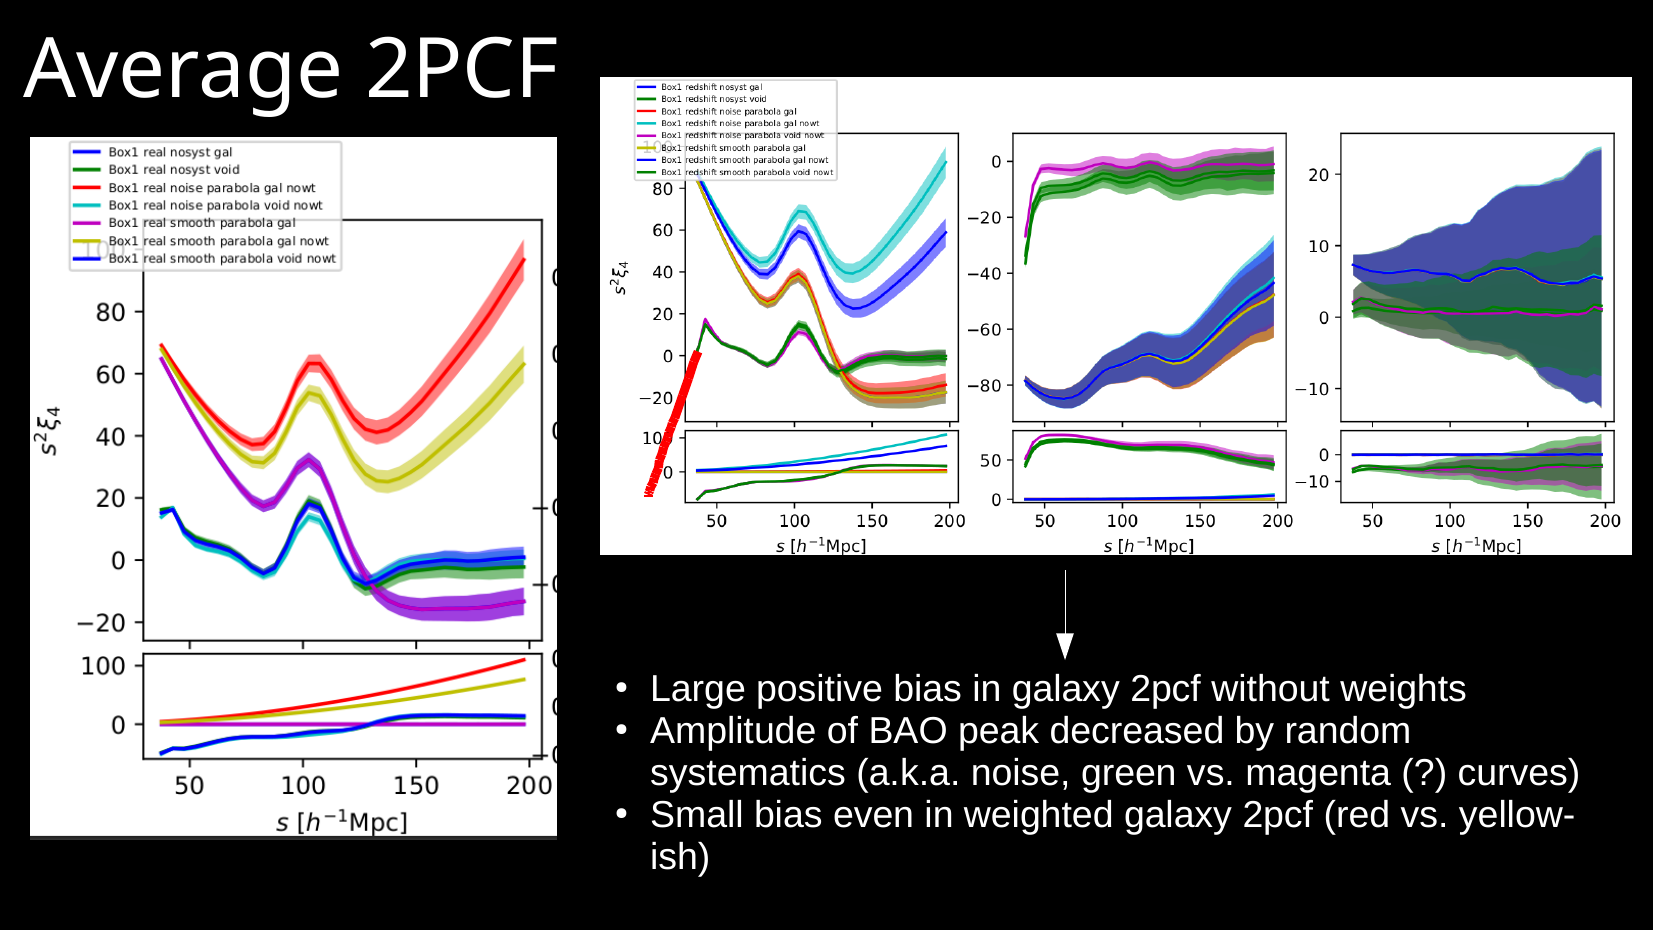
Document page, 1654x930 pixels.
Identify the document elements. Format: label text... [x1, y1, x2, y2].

picture [600, 77, 1632, 556]
title Average 2PCF [23, 4, 1588, 126]
text_box Large positive bias in galaxy 2pcf without weights Amplitude of BAO peak decreased by random systematics (a.k.a. noise, green vs. magenta (?) curves) Small bias even in weighted galaxy 2pcf (red vs. yellow-ish) [600, 660, 1621, 885]
picture [30, 137, 557, 841]
